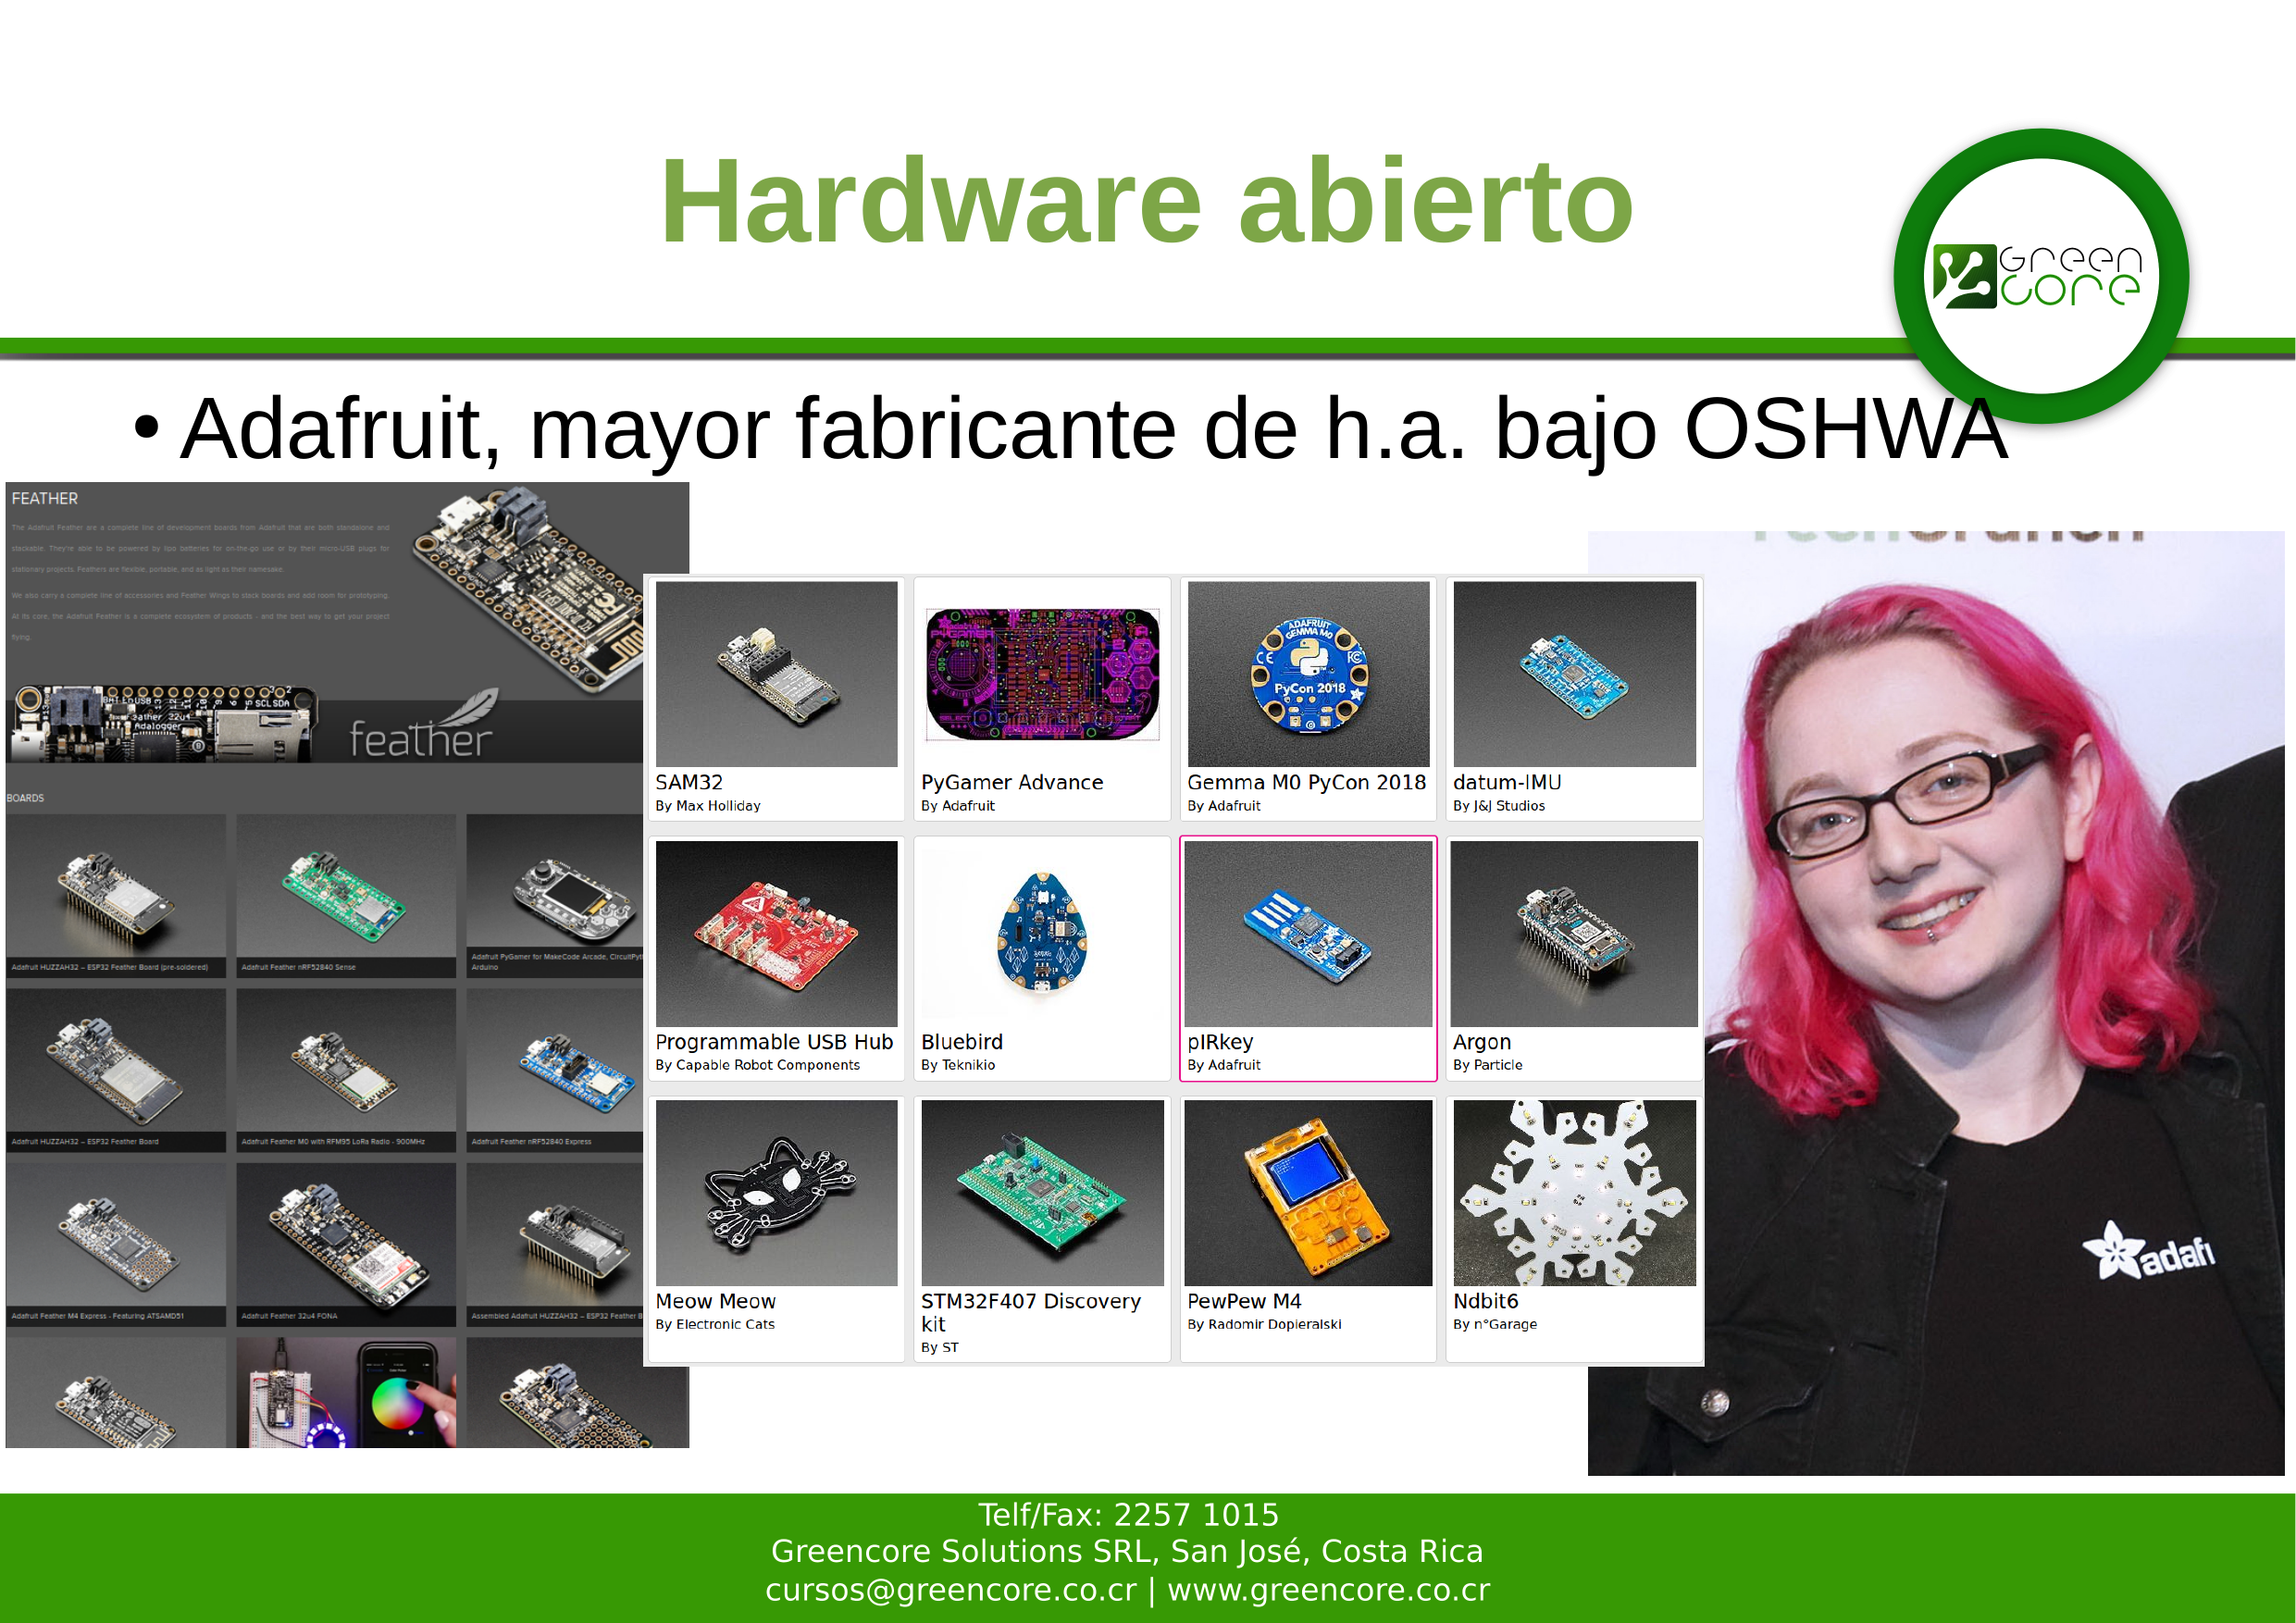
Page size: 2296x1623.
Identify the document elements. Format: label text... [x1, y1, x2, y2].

list Adafruit, mayor fabricante de h.a. bajo OSHWA [115, 1367, 2181, 1489]
picture [0, 0, 2296, 1623]
title Hardware abierto [115, 64, 2181, 336]
list Adafruit, mayor fabricante de h.a. bajo OSHWA [115, 379, 2181, 574]
